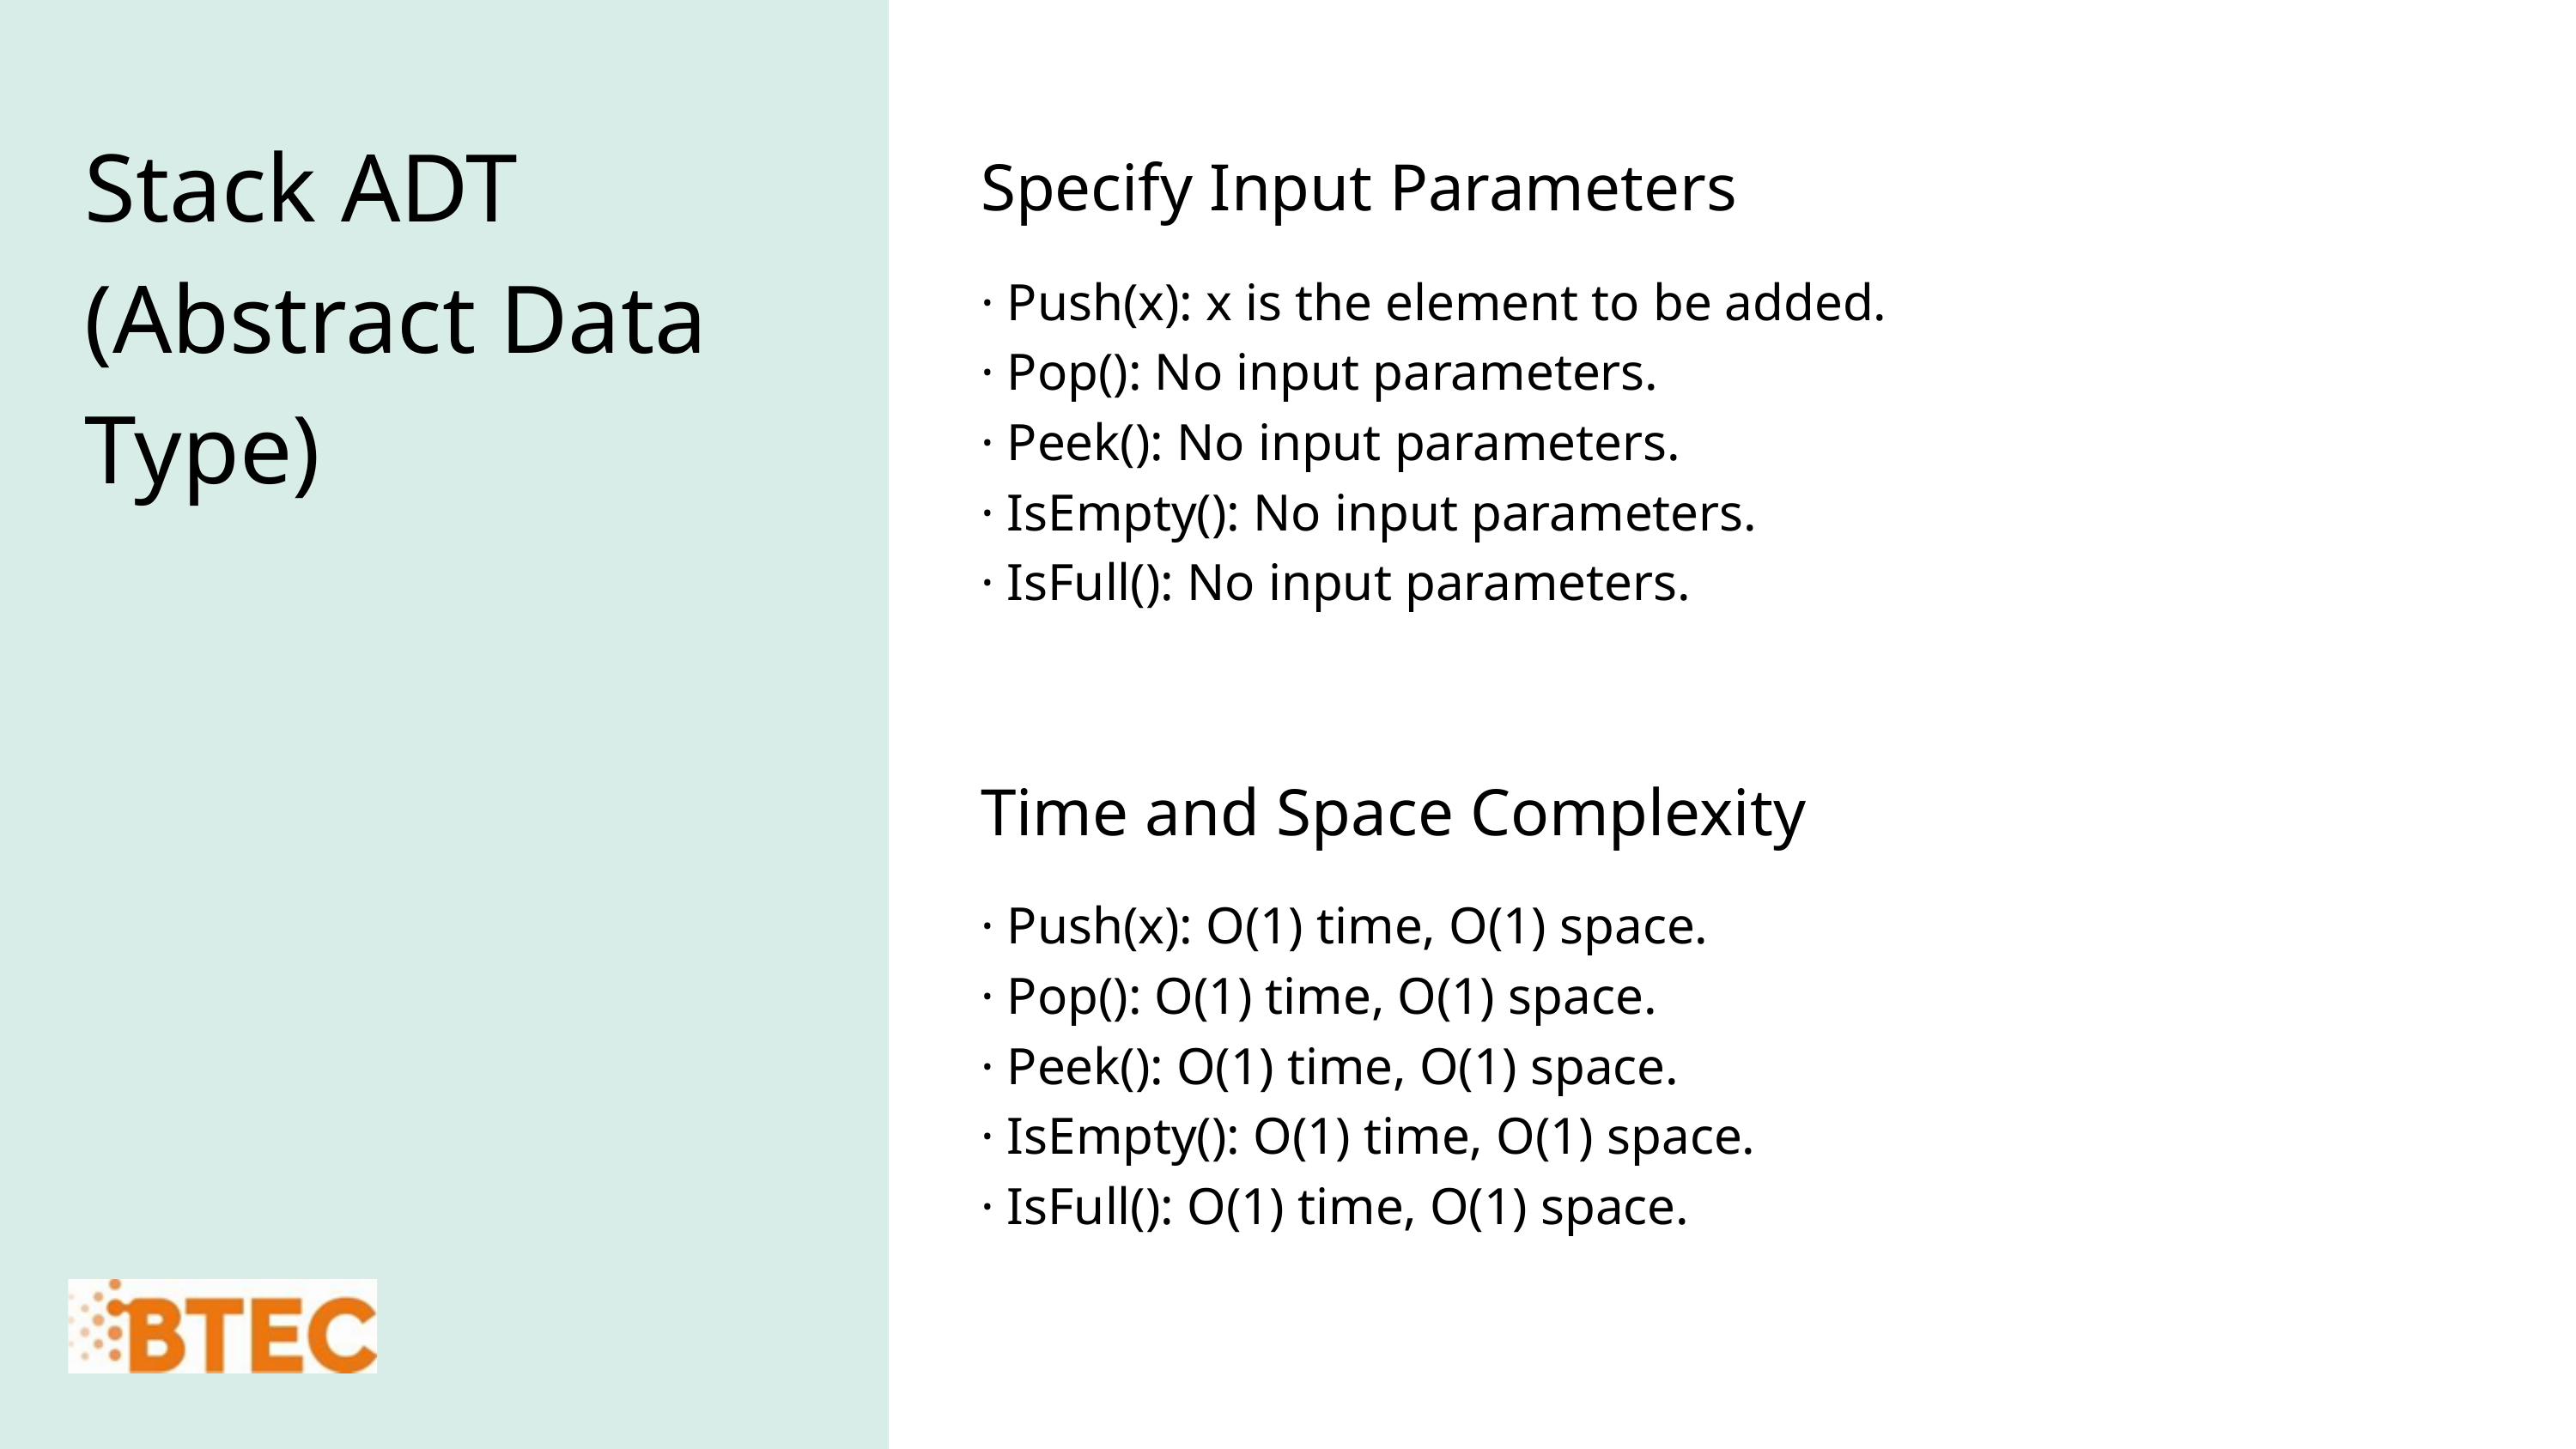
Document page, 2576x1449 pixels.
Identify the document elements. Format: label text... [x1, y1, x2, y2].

text_box Time and Space Complexity [981, 758, 1947, 846]
text_box Stack ADT (Abstract Data Type) [84, 110, 805, 497]
text_box [0, 0, 889, 1449]
text_box Specify Input Parameters [981, 134, 1947, 221]
text_box · Push(x): O(1) time, O(1) space. · Pop(): O(1) time, O(1) space. · Peek(): O(1) time, O(1) space. · IsEmpty(): O(1) time, O(1) space. · IsFull(): O(1) time, O(1) space. [981, 883, 2405, 1300]
text_box · Push(x): x is the element to be added. · Pop(): No input parameters. · Peek(): No input parameters. · IsEmpty(): No input parameters. · IsFull(): No input parameters. [981, 260, 2405, 608]
